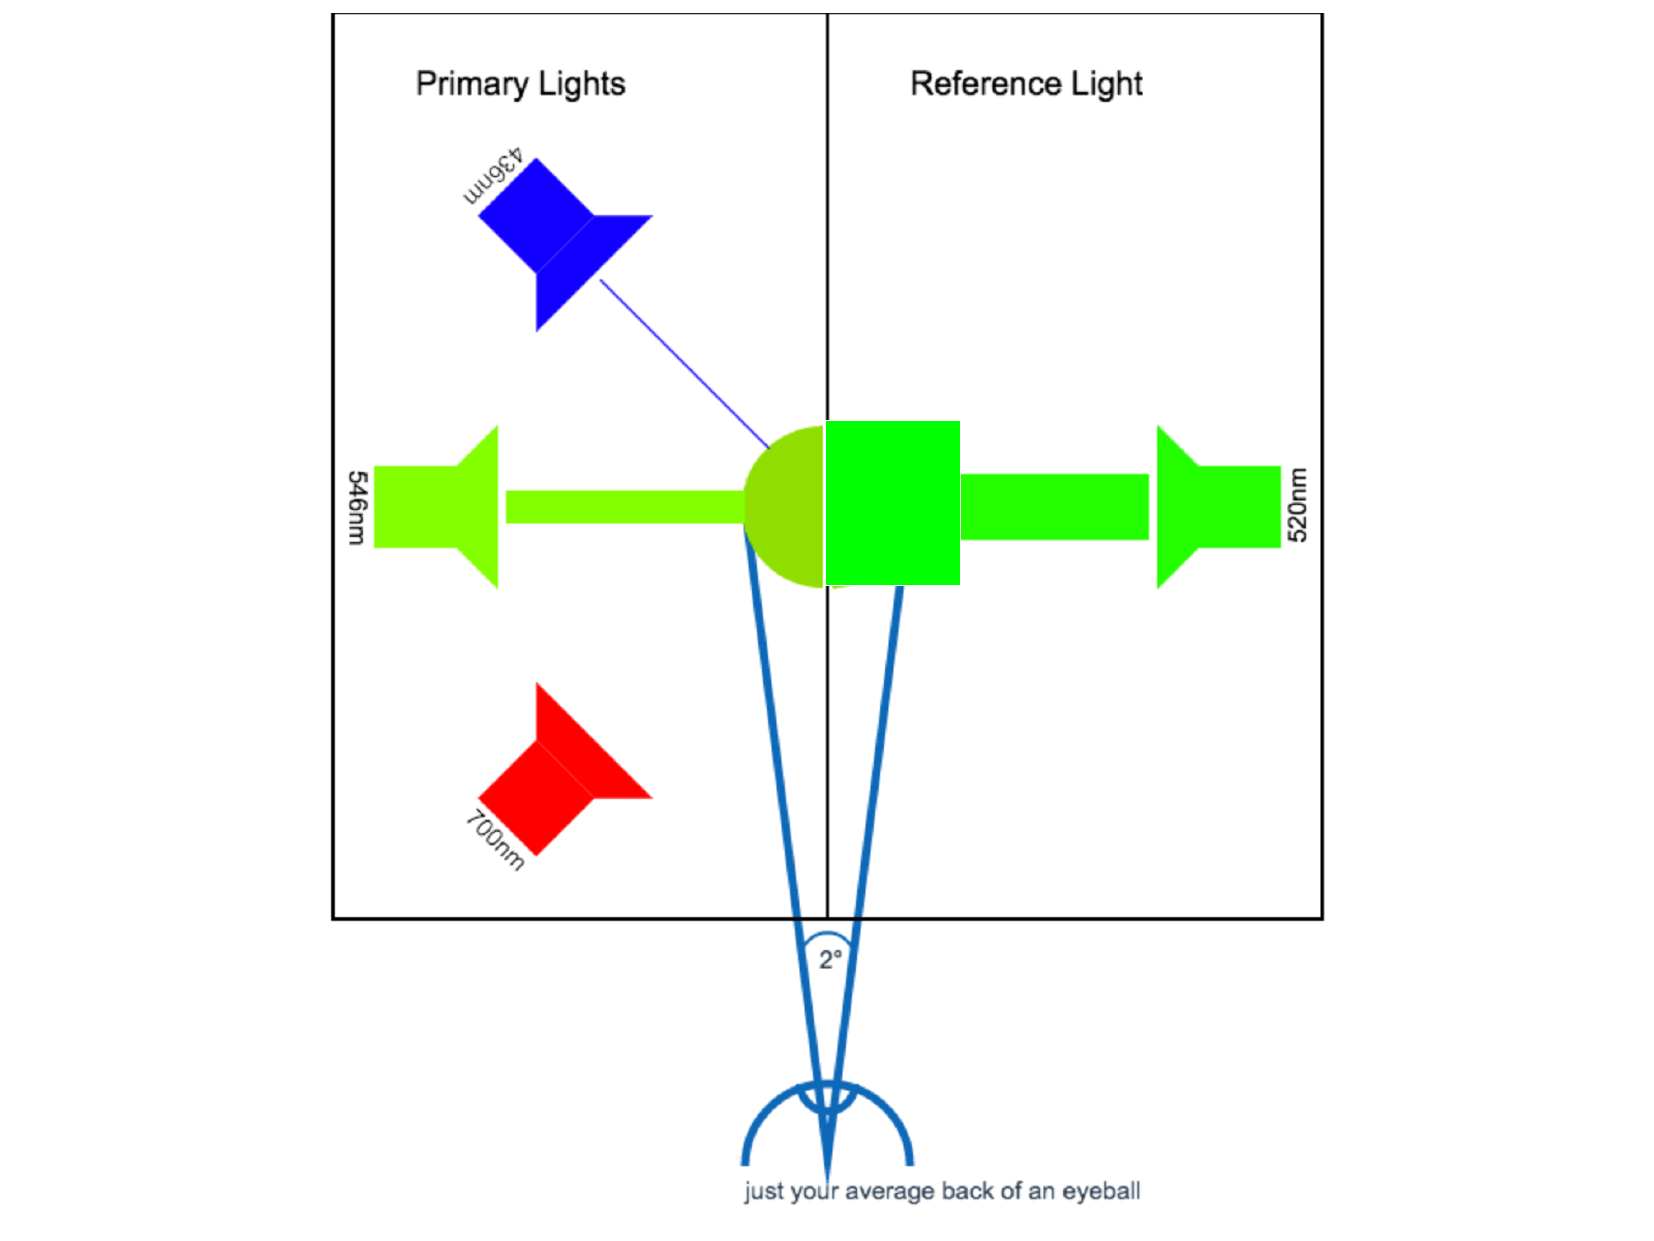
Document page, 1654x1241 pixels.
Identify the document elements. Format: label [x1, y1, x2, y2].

text_box [825, 49, 1276, 586]
picture [209, 0, 1447, 1240]
